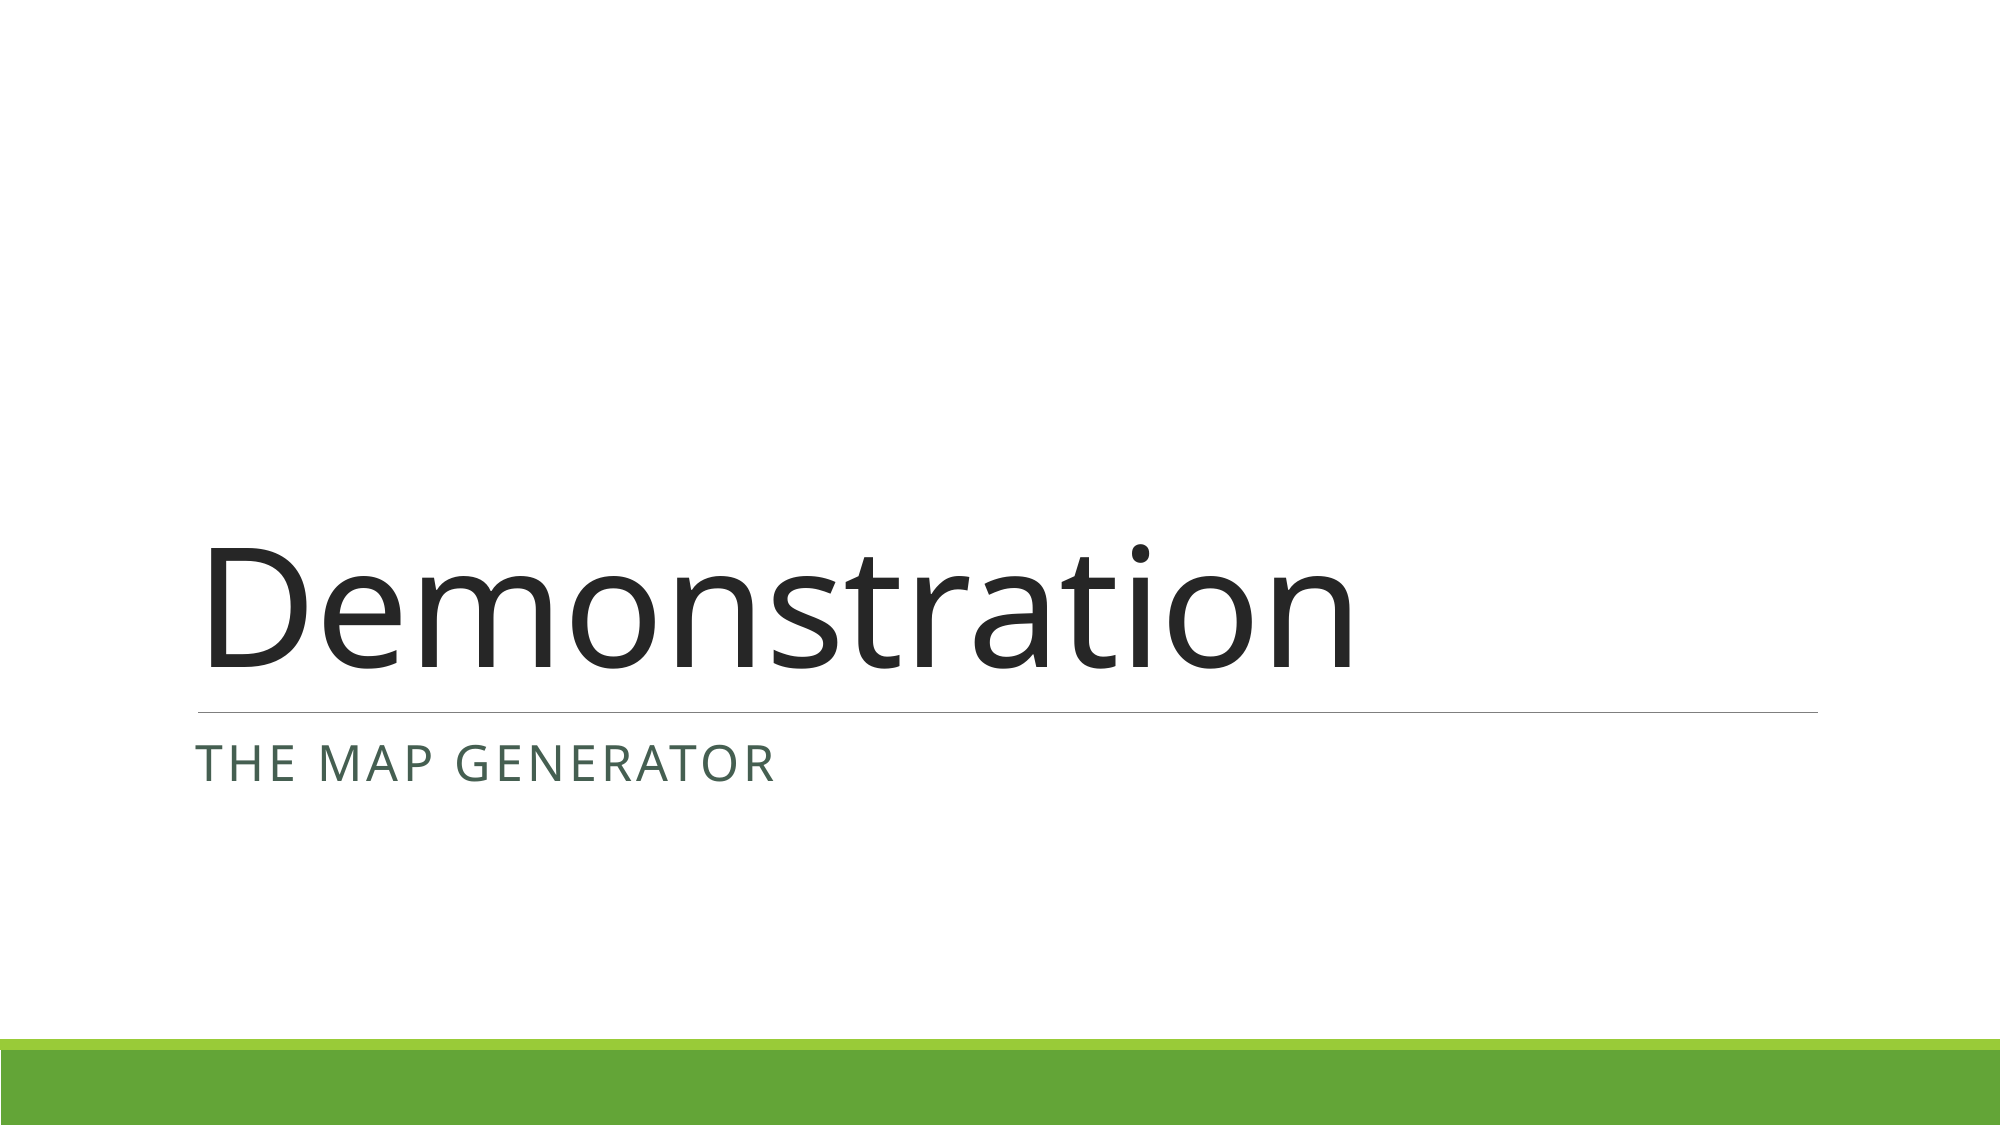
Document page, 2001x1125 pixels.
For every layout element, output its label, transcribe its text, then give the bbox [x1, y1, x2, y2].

subtitle The Map generator [180, 730, 1831, 919]
title Demonstration [180, 124, 1831, 710]
